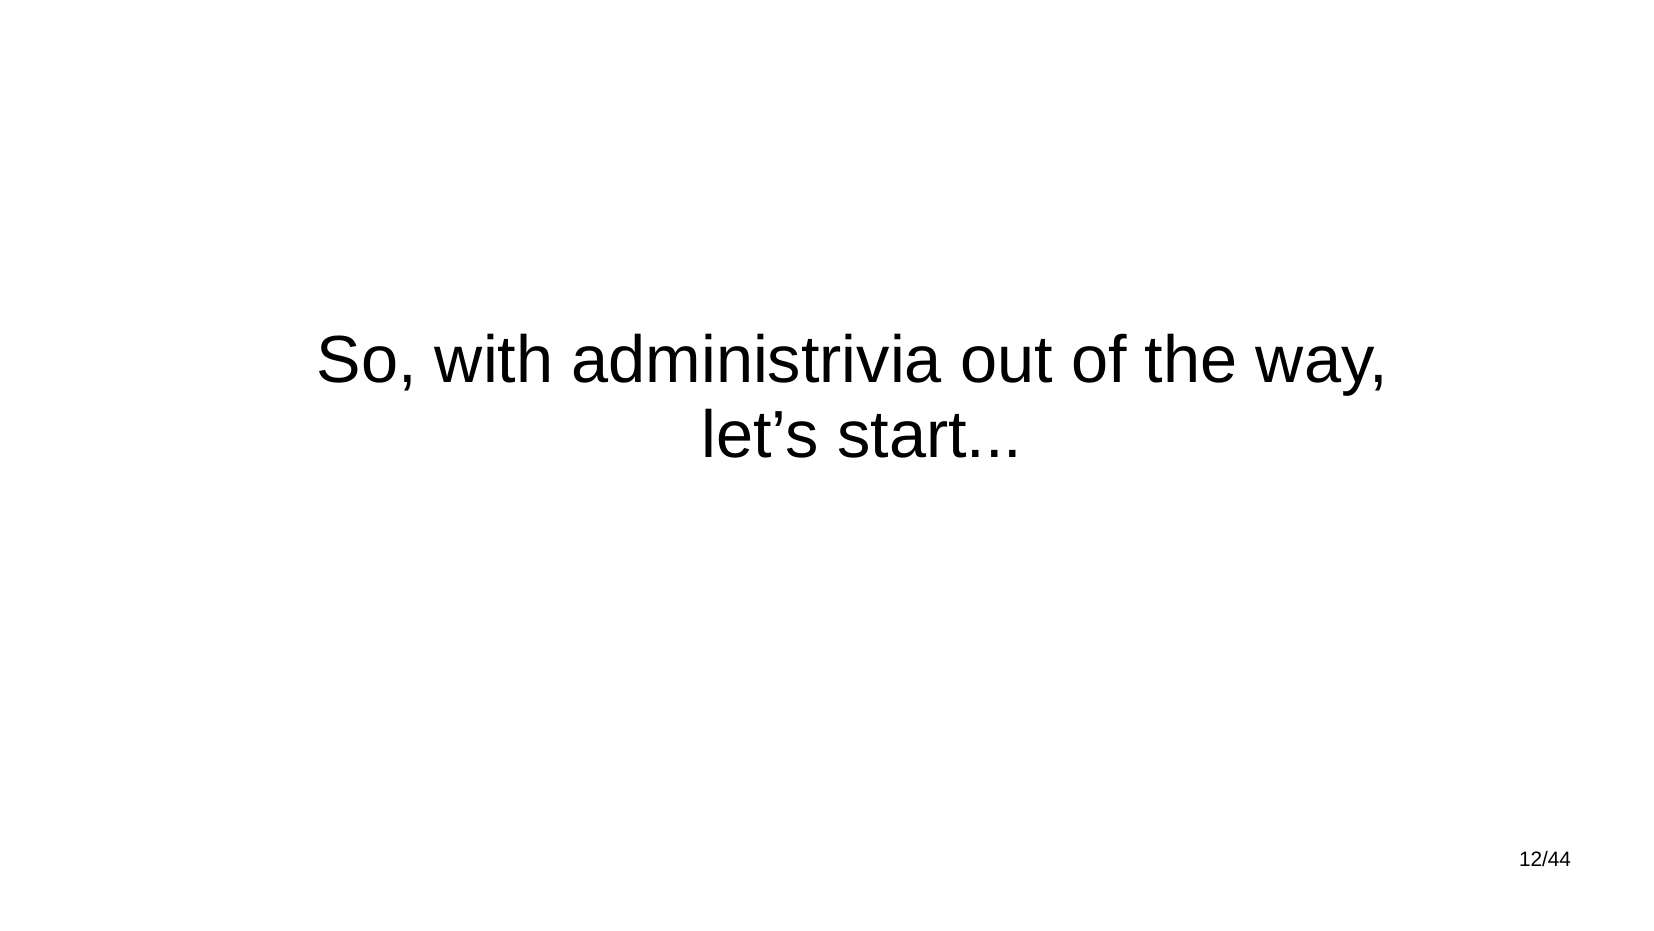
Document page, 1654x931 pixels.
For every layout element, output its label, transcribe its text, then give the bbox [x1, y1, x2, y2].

subtitle So, with administrivia out of the way, let’s start... [82, 37, 1571, 757]
